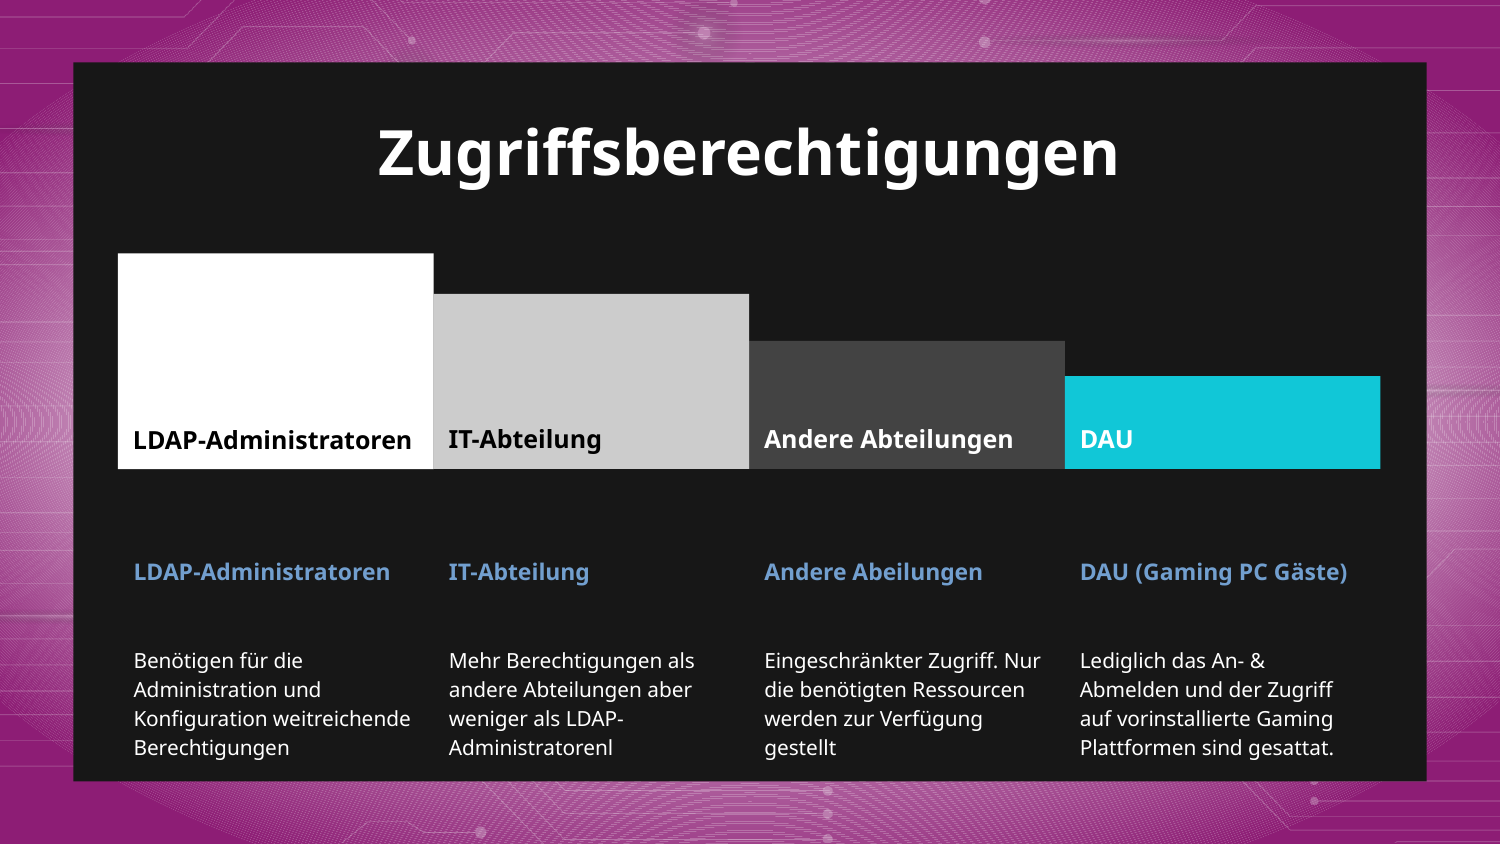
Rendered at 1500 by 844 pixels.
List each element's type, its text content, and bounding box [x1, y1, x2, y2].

text_box LDAP-Administratoren [117, 253, 434, 470]
text_box Lediglich das An- & Abmelden und der Zugriff auf vorinstallierte Gaming Plattformen sind gesattat. [1064, 629, 1381, 739]
text_box Andere Abeilungen [750, 542, 1064, 629]
text_box Andere Abteilungen [750, 340, 1065, 469]
text_box DAU (Gaming PC Gäste) [1064, 542, 1381, 629]
text_box IT-Abteilung [434, 293, 750, 469]
text_box Benötigen für die Administration und Konfiguration weitreichende Berechtigungen [118, 629, 434, 739]
text_box Mehr Berechtigungen als andere Abteilungen aber weniger als LDAP-Administratorenl [434, 629, 750, 739]
text_box IT-Abteilung [434, 542, 750, 629]
text_box DAU [1064, 376, 1381, 469]
title Zugriffsberechtigungen [118, 98, 1382, 192]
text_box LDAP-Administratoren [118, 542, 434, 629]
text_box Eingeschränkter Zugriff. Nur die benötigten Ressourcen werden zur Verfügung gestellt [750, 629, 1064, 739]
